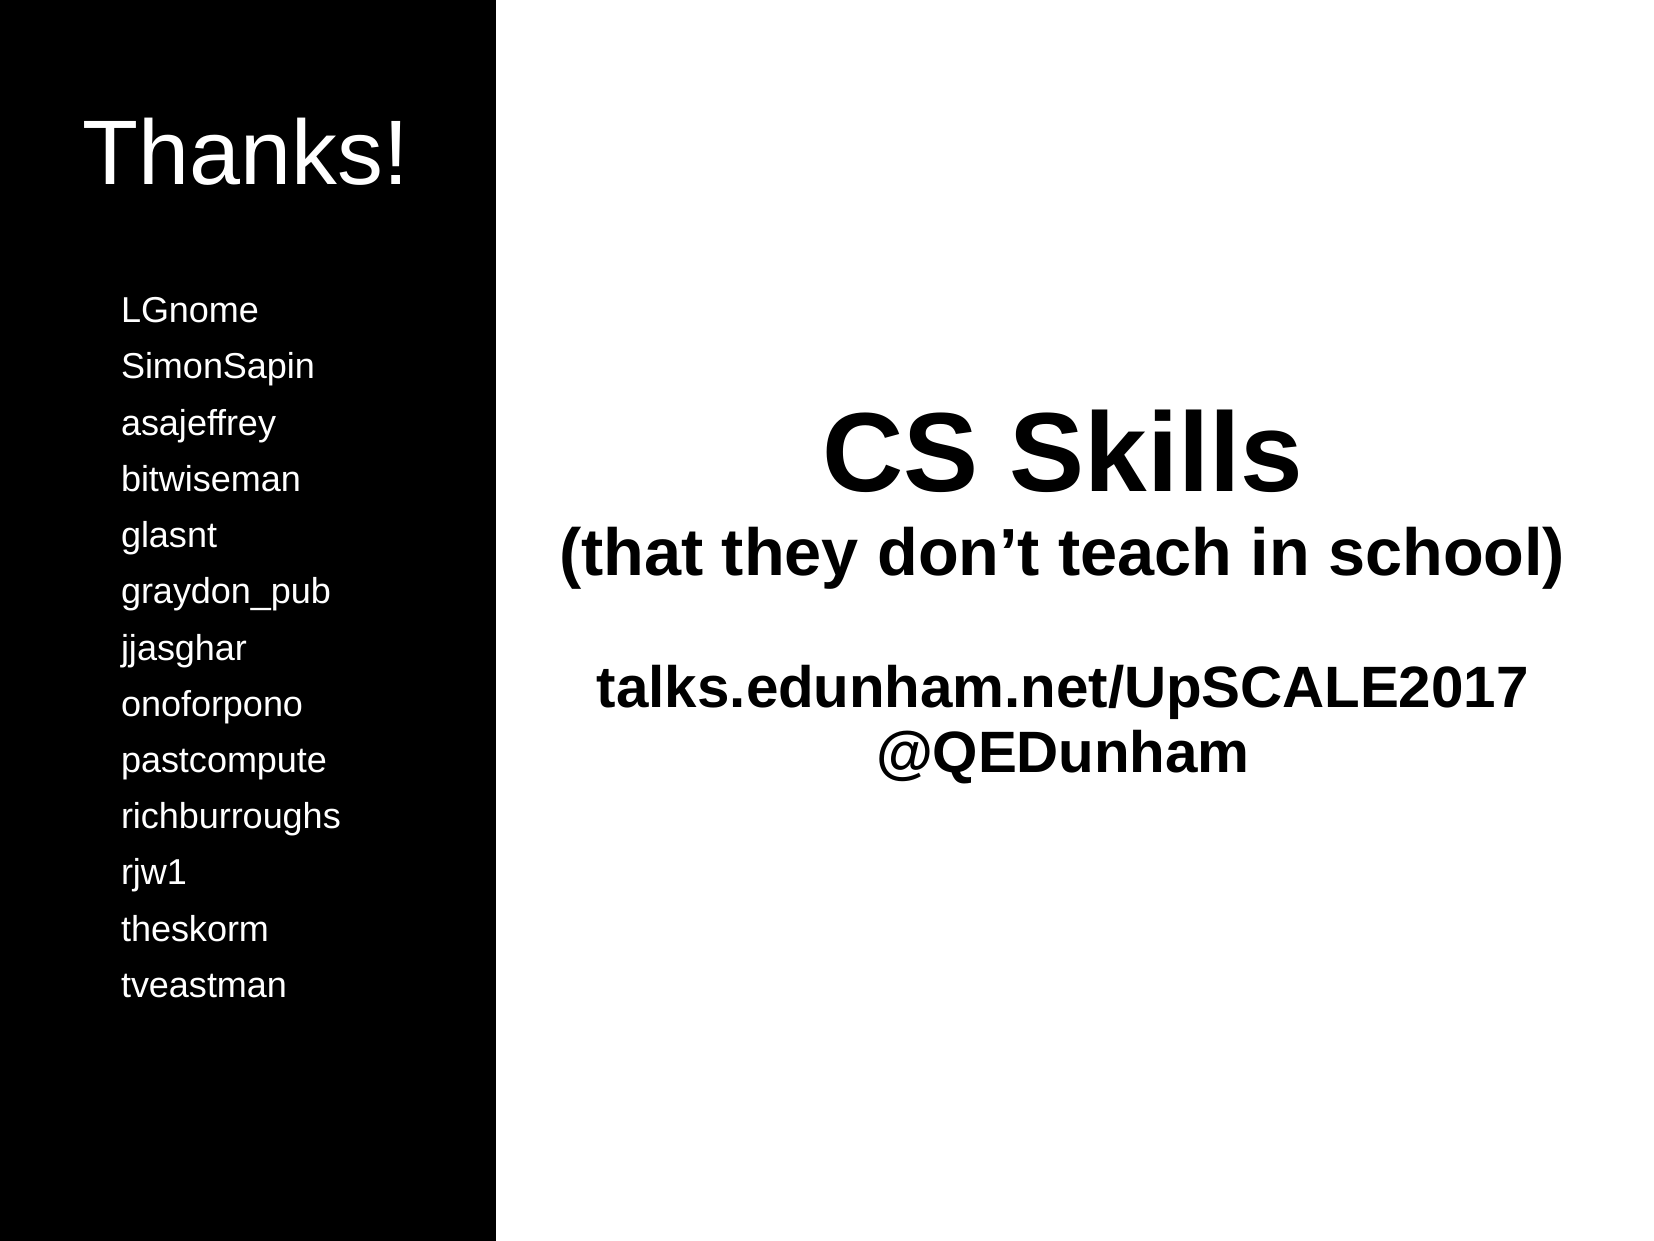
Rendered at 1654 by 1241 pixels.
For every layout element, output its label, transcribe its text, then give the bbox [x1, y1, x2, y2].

title CS Skills (that they don’t teach in school) talks.edunham.net/UpSCALE2017 @QEDunham [555, 49, 1571, 1126]
title Thanks! [82, 49, 481, 257]
list LGnome SimonSapin asajeffrey bitwiseman glasnt graydon_pub jjasghar onoforpono pastcompute richburroughs rjw1 theskorm tveastman [82, 290, 555, 1010]
text_box [0, 0, 496, 1241]
